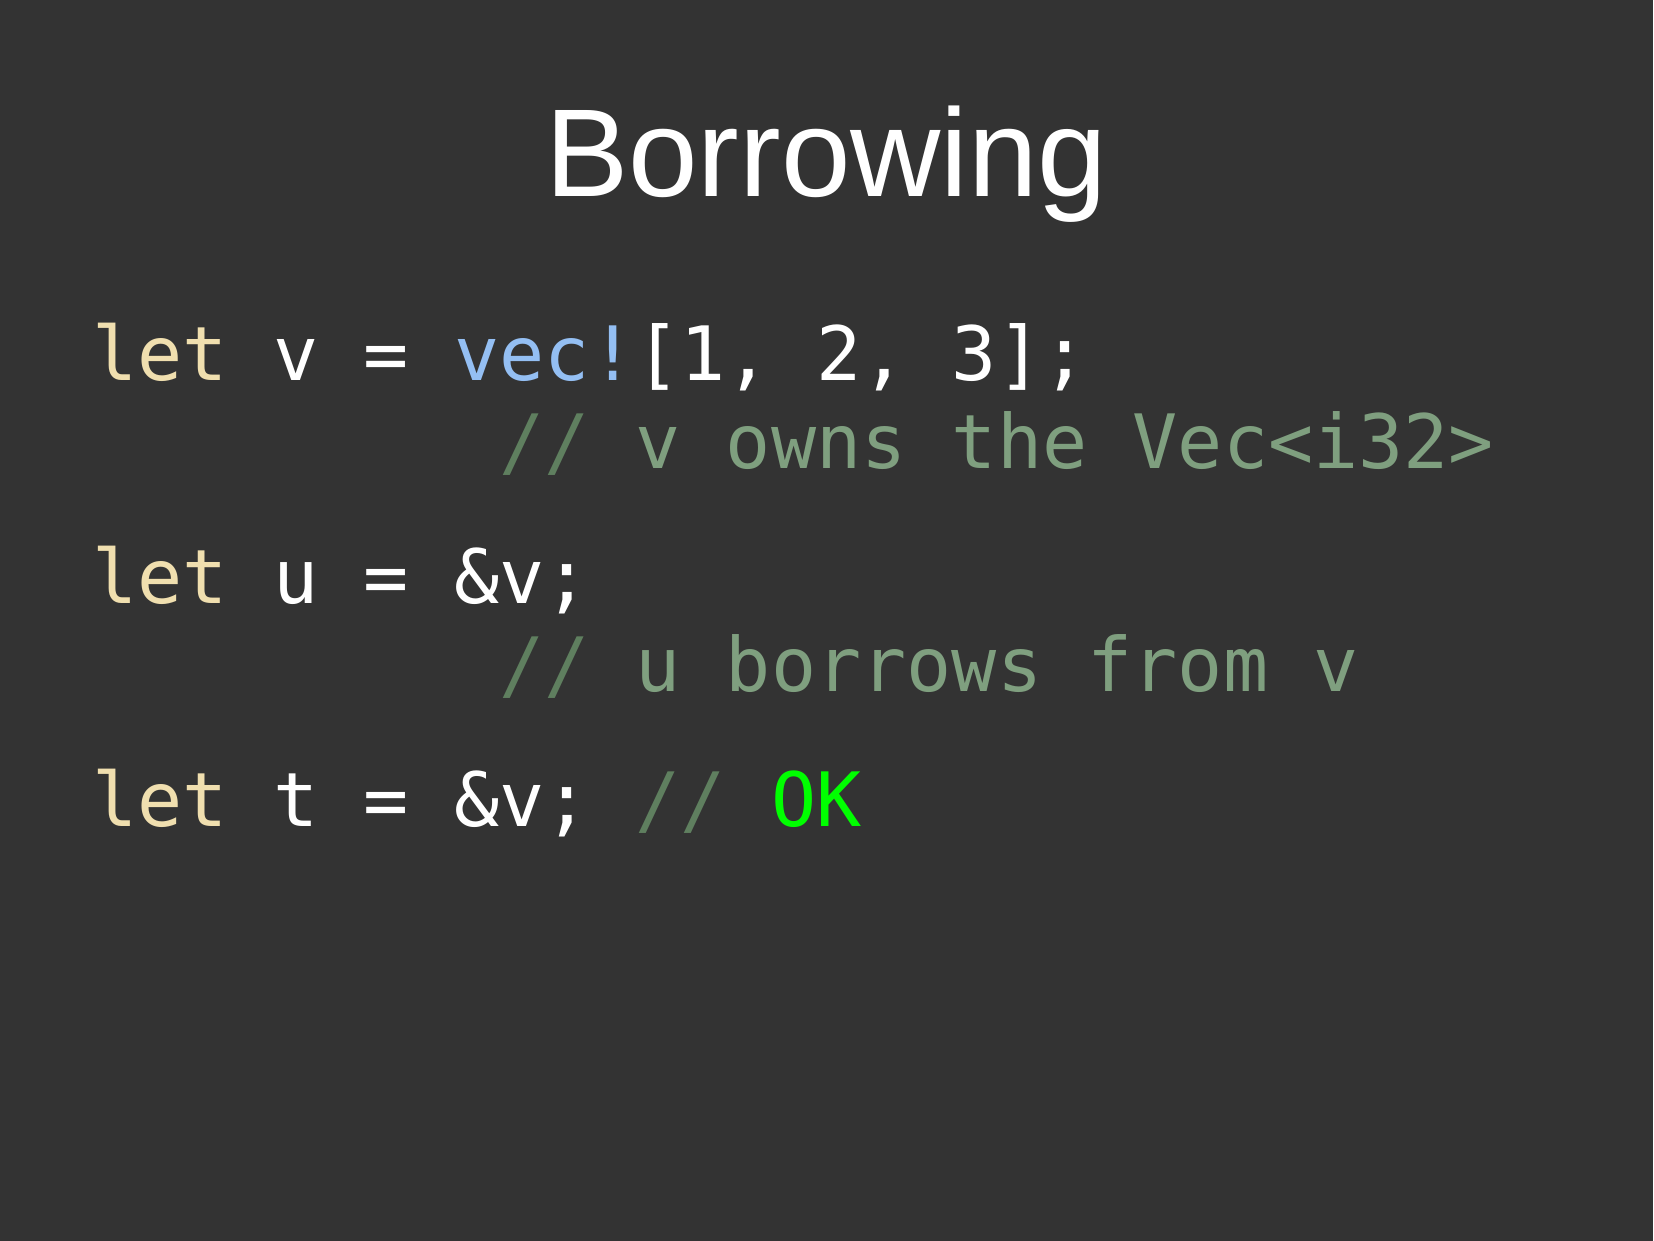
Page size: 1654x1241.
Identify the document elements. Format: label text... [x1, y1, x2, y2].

text_box let v = vec![1, 2, 3]; // v owns the Vec<i32> let u = &v; // u borrows from v let t = &v; // OK [77, 303, 1561, 942]
title Borrowing [82, 49, 1571, 257]
